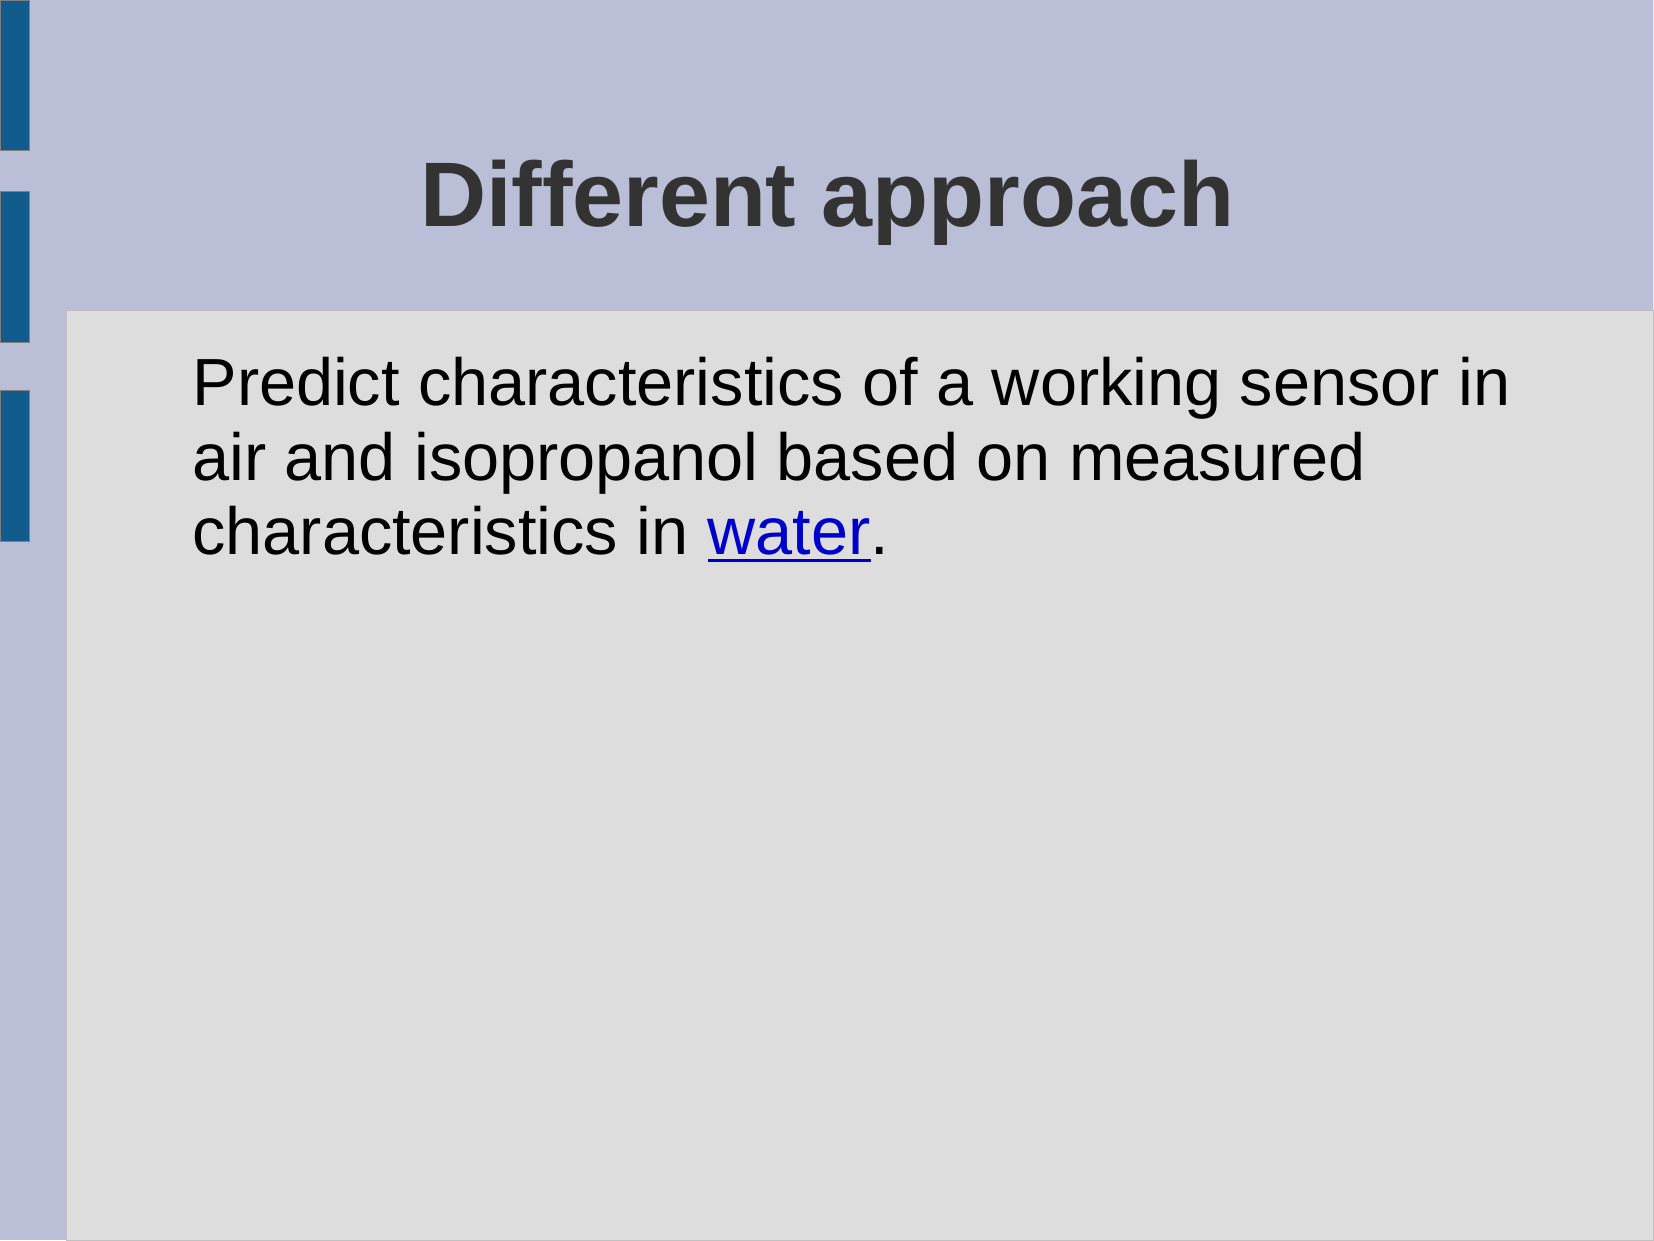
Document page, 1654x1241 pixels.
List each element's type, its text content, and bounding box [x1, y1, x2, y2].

title Different approach [121, 91, 1534, 299]
list Predict characteristics of a working sensor in air and isopropanol based on measured characteristics in water. [121, 344, 1534, 1126]
